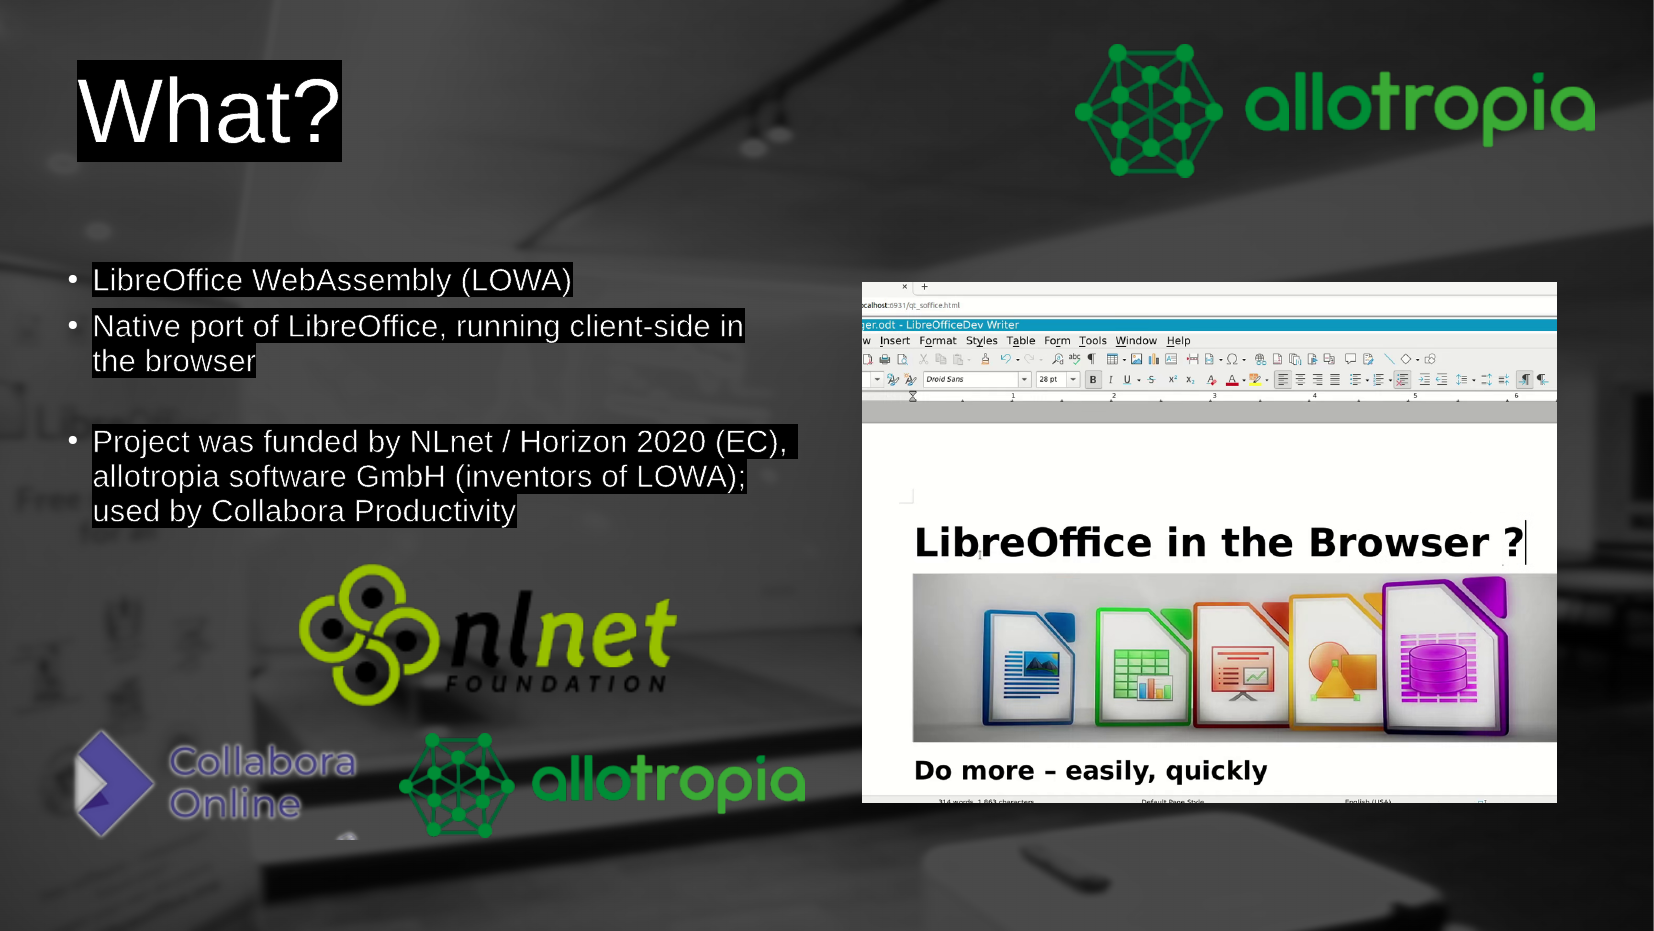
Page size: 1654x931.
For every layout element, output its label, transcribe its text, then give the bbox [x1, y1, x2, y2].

title What? [76, 17, 1229, 205]
list LibreOffice WebAssembly (LOWA) Native port of LibreOffice, running client-side in the browser Project was funded by NLnet / Horizon 2020 (EC), allotropia software GmbH (inventors of LOWA); used by Collabora Productivity [59, 262, 799, 539]
picture [0, 0, 1654, 931]
